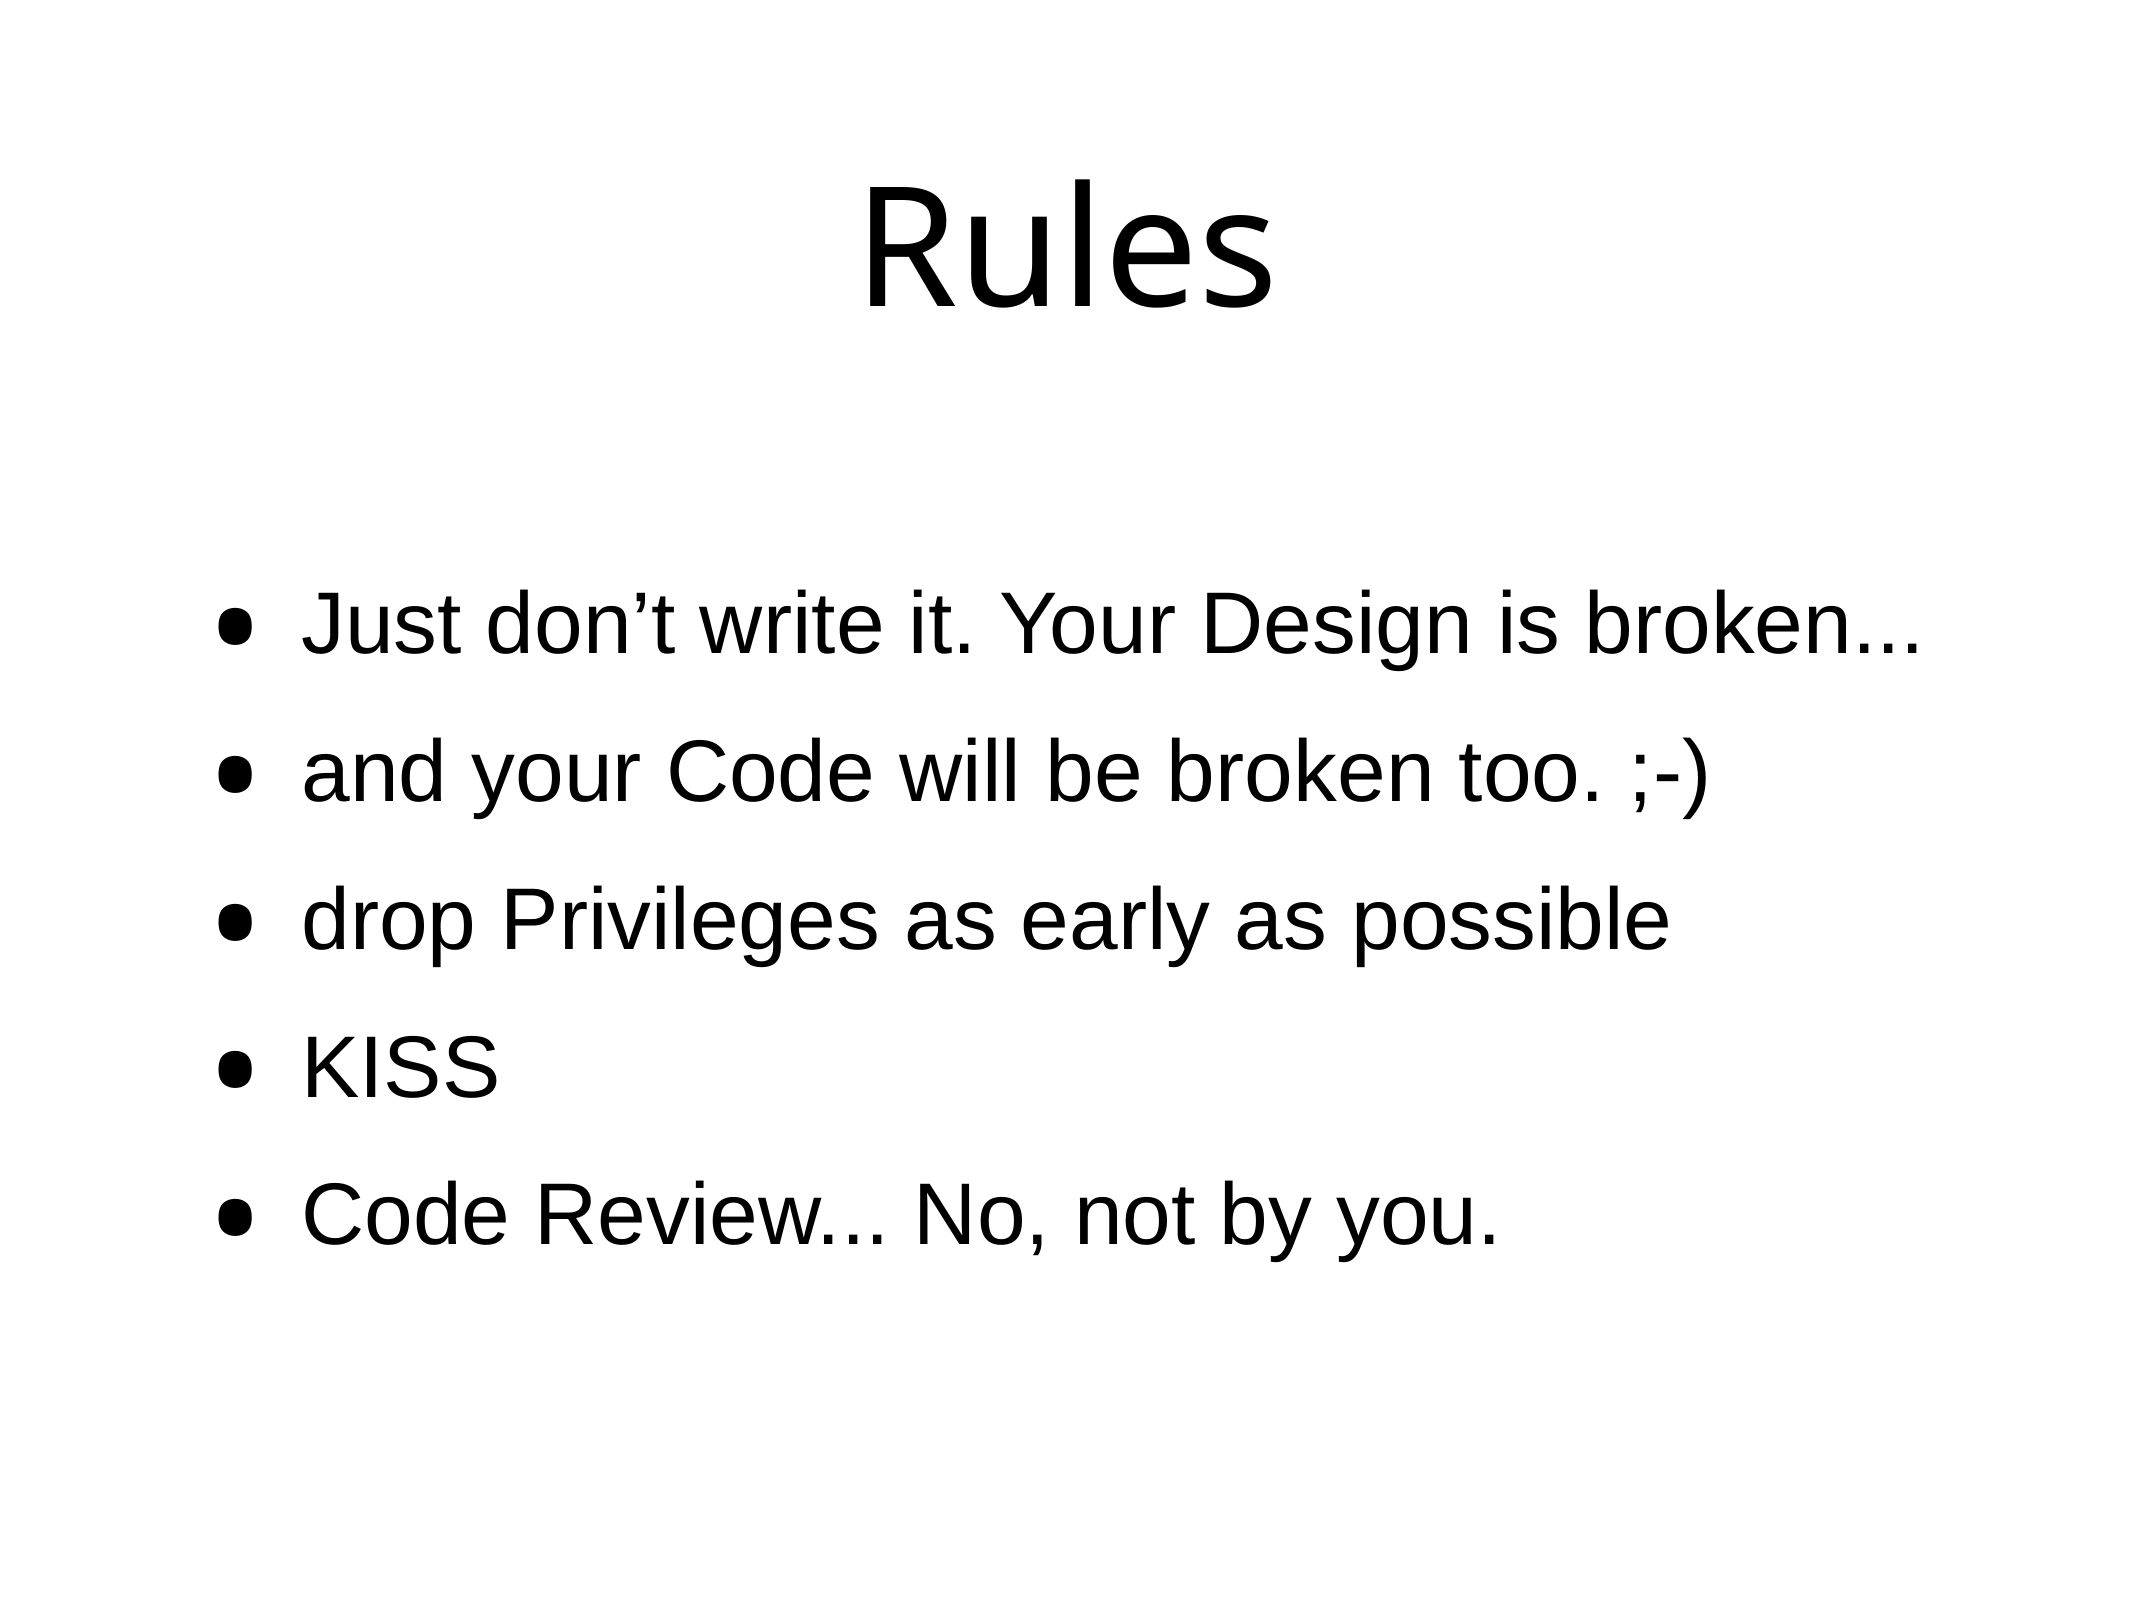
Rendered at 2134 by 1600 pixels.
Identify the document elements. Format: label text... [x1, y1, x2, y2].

title Rules [208, 41, 1925, 442]
list Just don’t write it. Your Design is broken... and your Code will be broken too. ;-) drop Privileges as early as possible KISS Code Review... No, not by you. [147, 450, 2014, 1388]
